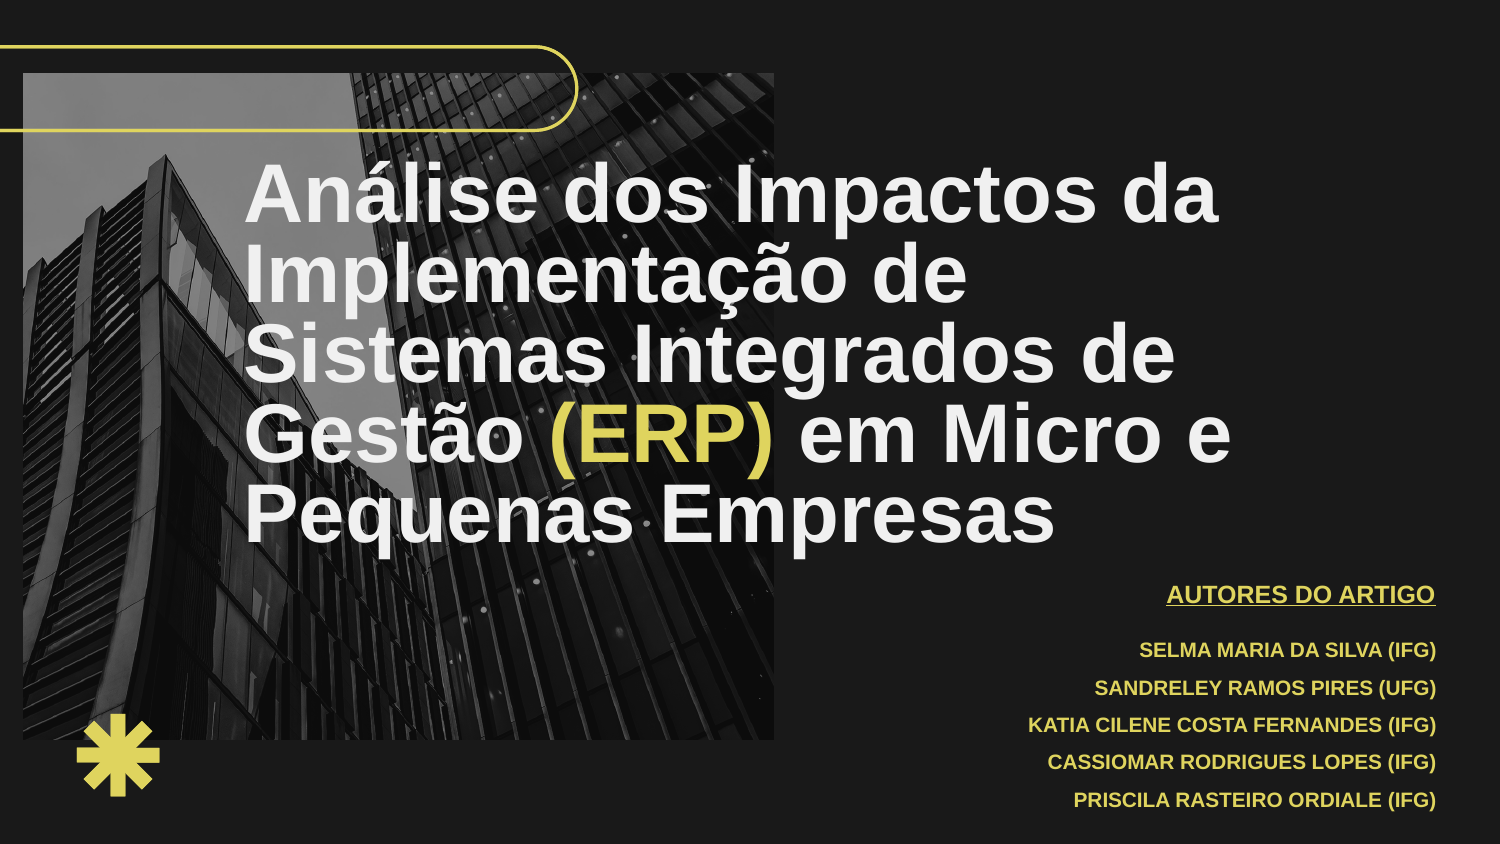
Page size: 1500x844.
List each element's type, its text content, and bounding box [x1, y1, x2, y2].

text_box AUTORES DO ARTIGO [1151, 571, 1455, 616]
title Análise dos Impactos da Implementação de Sistemas Integrados de Gestão (ERP) em Micro e Pequenas Empresas [243, 142, 1303, 575]
text_box SELMA MARIA DA SILVA (IFG) SANDRELEY RAMOS PIRES (UFG) KATIA CILENE COSTA FERNANDES (IFG) CASSIOMAR RODRIGUES LOPES (IFG) PRISCILA RASTEIRO ORDIALE (IFG) [1012, 616, 1462, 817]
picture [23, 73, 575, 128]
text_box [76, 713, 160, 797]
picture [23, 73, 774, 740]
